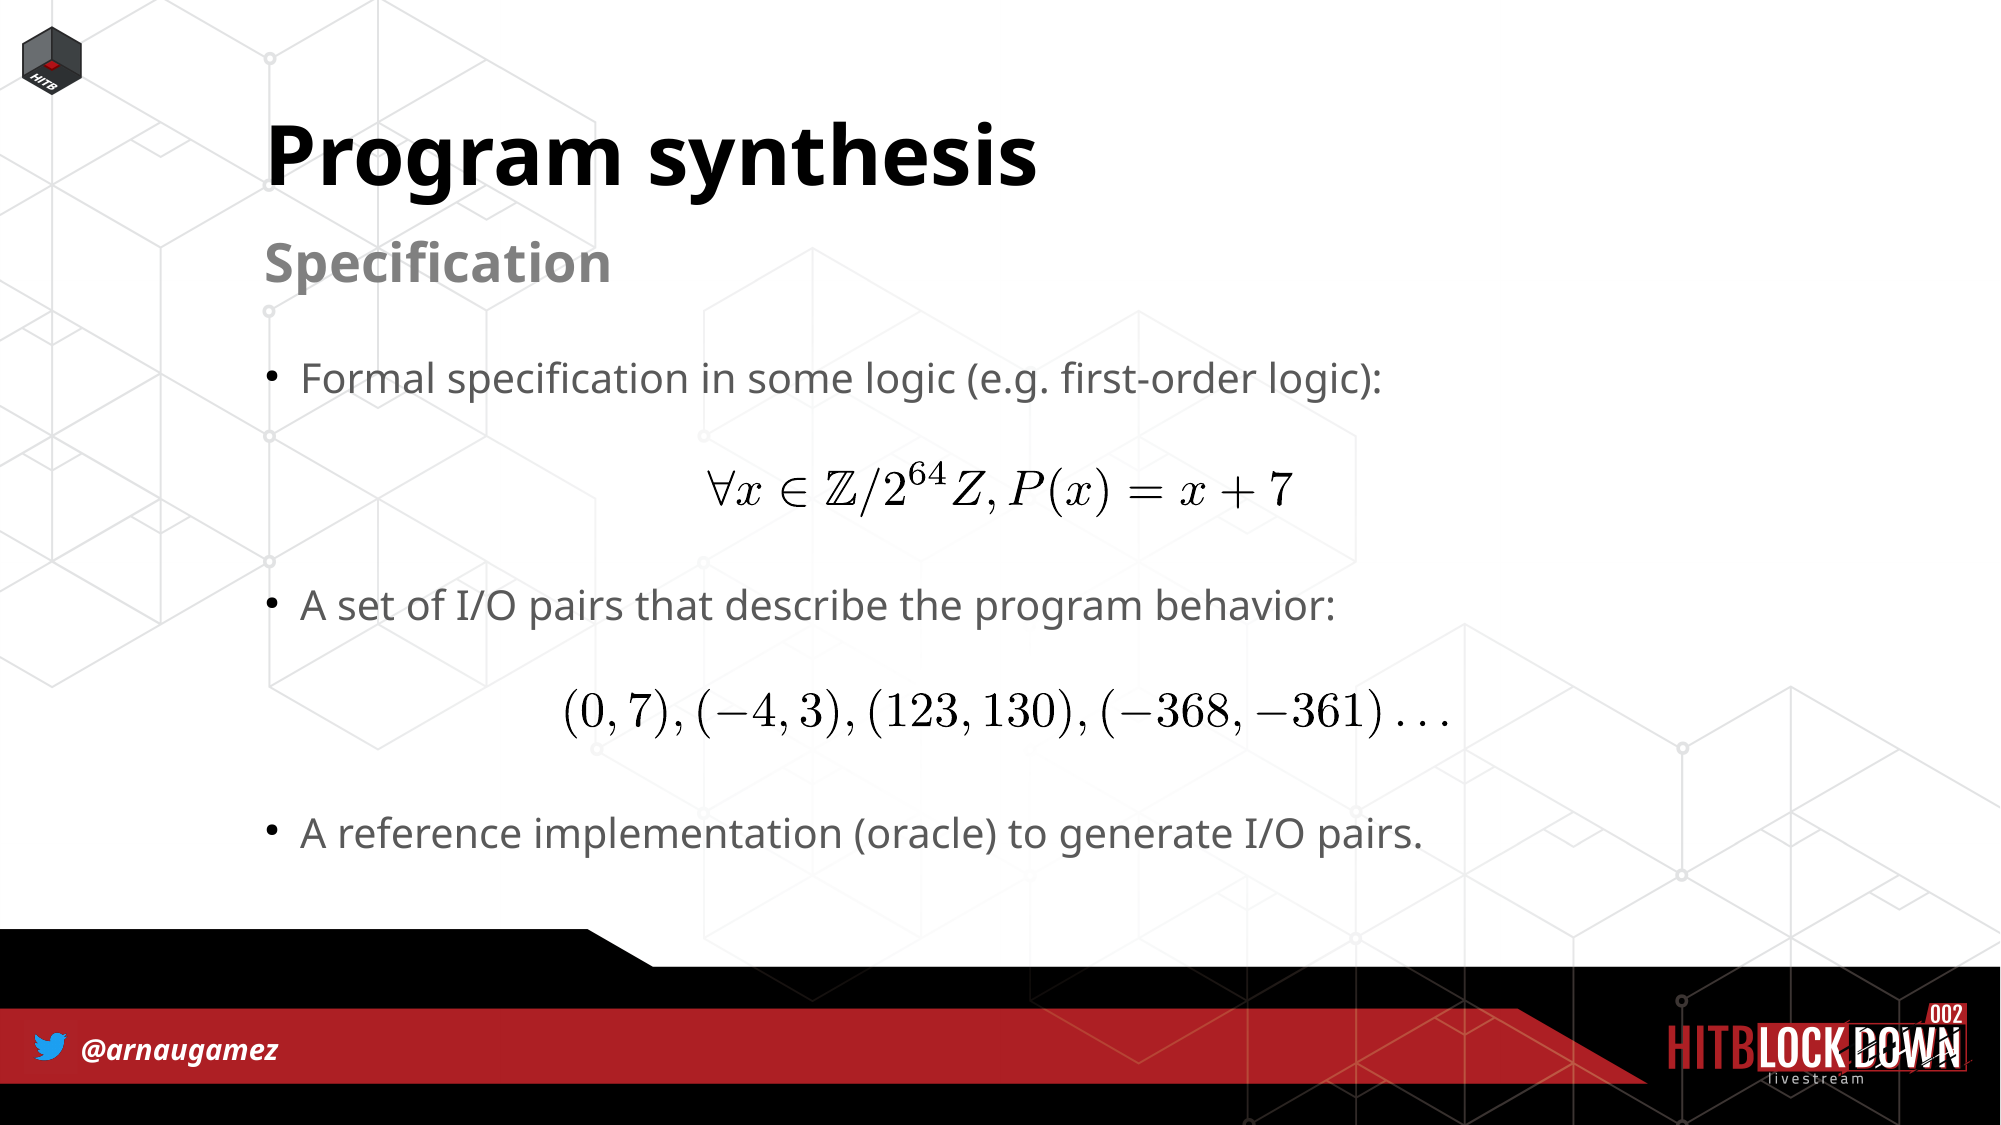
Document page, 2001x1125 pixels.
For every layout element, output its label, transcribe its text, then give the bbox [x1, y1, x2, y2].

text_box Specification [249, 227, 1790, 322]
picture [0, 0, 2001, 1125]
title Program synthesis [249, 108, 1750, 210]
text_box Formal specification in some logic (e.g. first-order logic): A set of I/O pairs that describe the program behavior: A reference implementation (oracle) to generate I/O pairs. [250, 336, 1751, 871]
